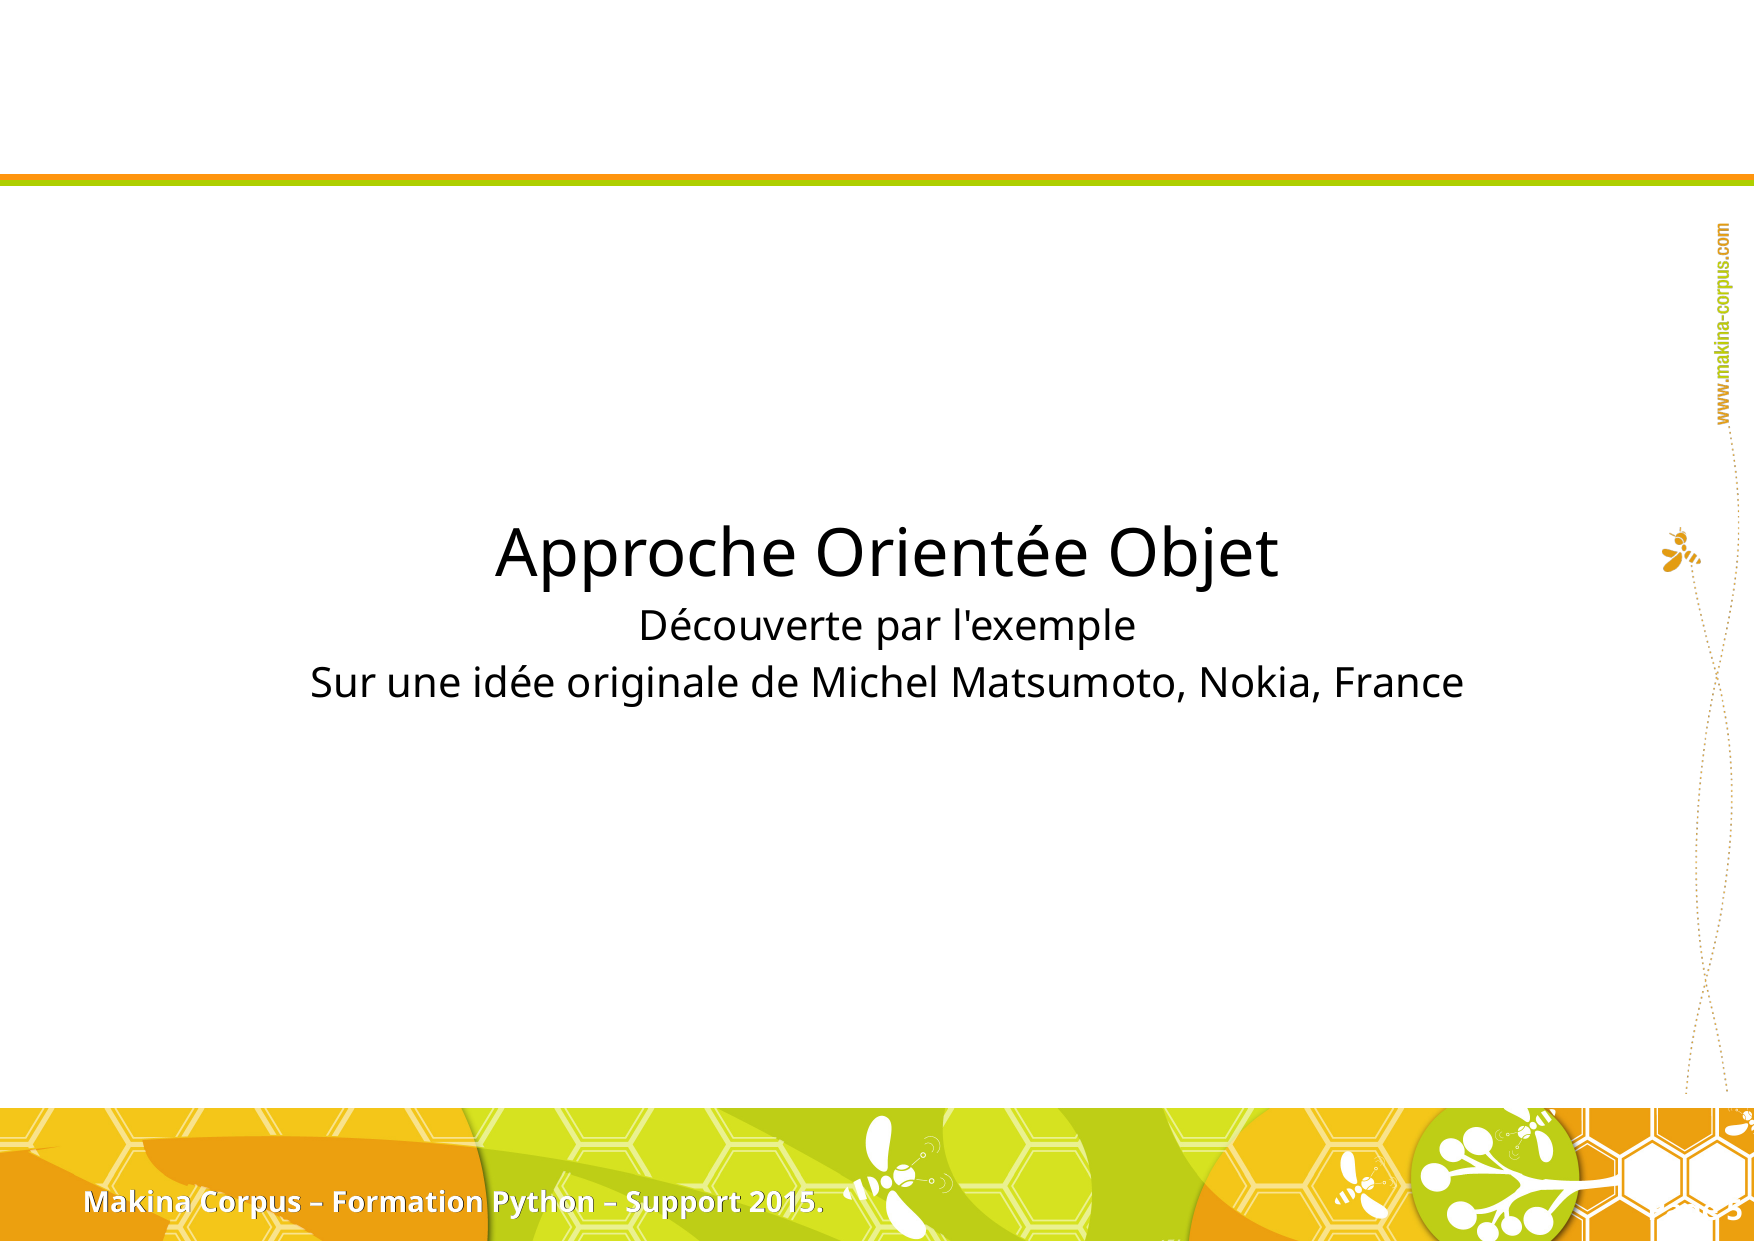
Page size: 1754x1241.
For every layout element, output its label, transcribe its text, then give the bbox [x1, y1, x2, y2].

picture [1639, 203, 1754, 1093]
picture [0, 1108, 1754, 1241]
title Approche Orientée Objet Découverte par l'exemple Sur une idée originale de Michel Matsumoto, Nokia, France [98, 522, 1678, 692]
